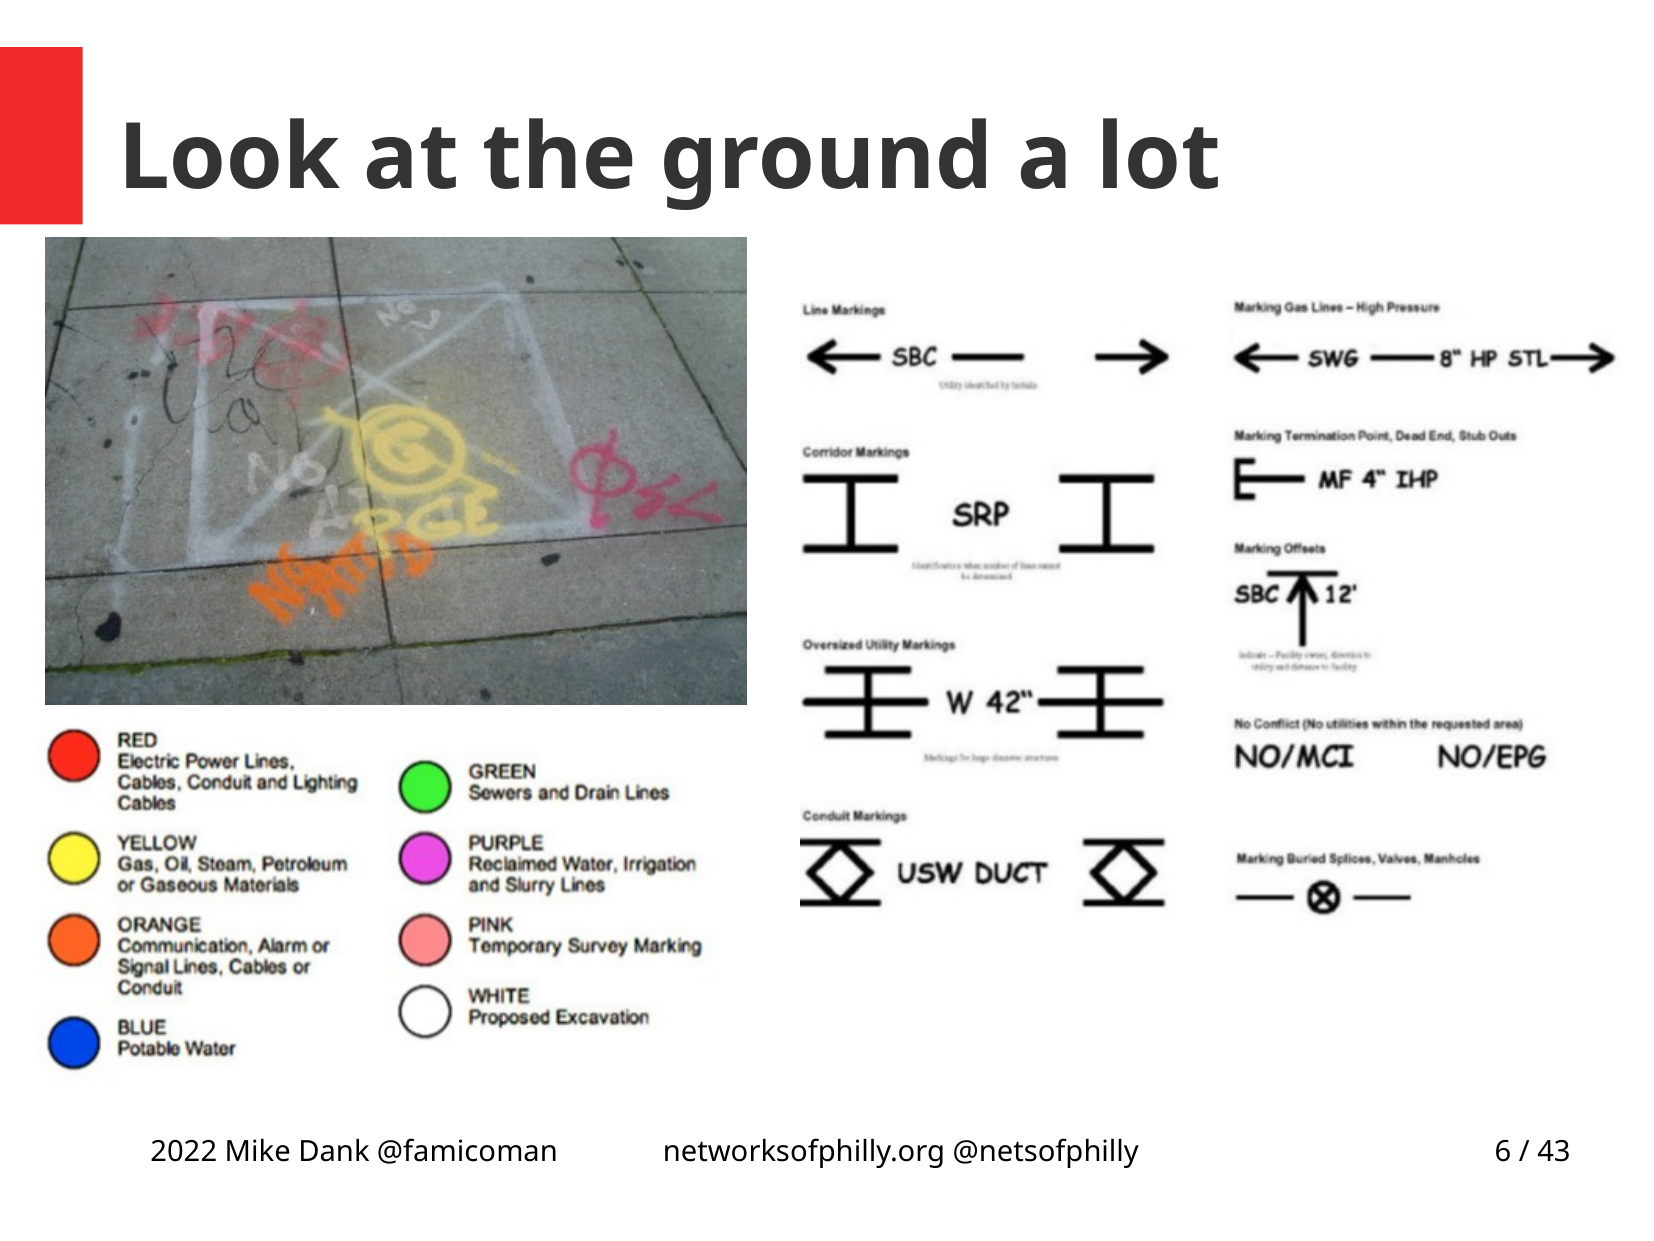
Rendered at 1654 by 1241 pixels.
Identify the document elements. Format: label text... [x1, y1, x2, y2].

picture [800, 299, 1621, 928]
title Look at the ground a lot [118, 49, 1571, 257]
picture [15, 237, 747, 1096]
